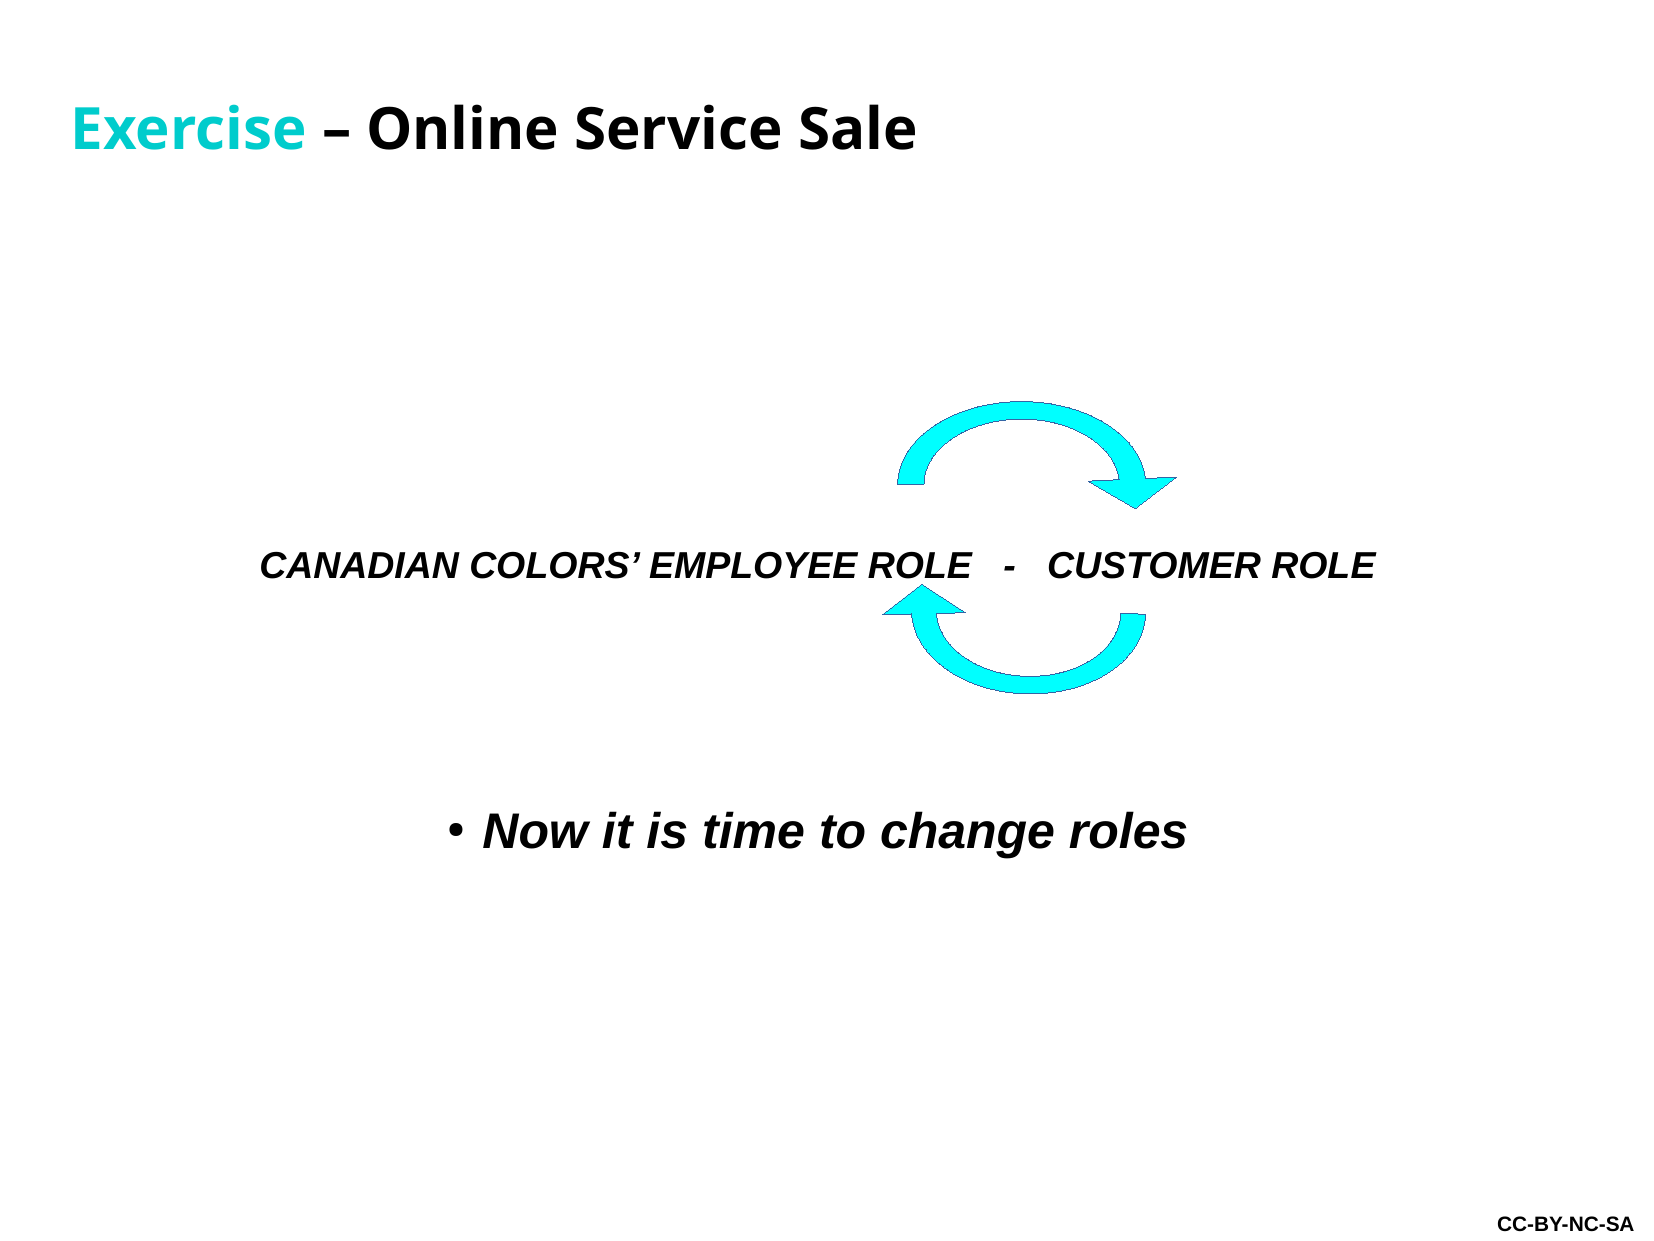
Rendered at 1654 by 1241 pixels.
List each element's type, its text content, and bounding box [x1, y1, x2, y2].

text_box [897, 401, 1177, 509]
title Exercise – Online Service Sale [70, 23, 1560, 231]
text_box CC-BY-NC-SA [1482, 1204, 1654, 1241]
text_box CANADIAN COLORS’ EMPLOYEE ROLE - CUSTOMER ROLE Now it is time to change roles [59, 516, 1577, 846]
text_box [882, 584, 1146, 694]
